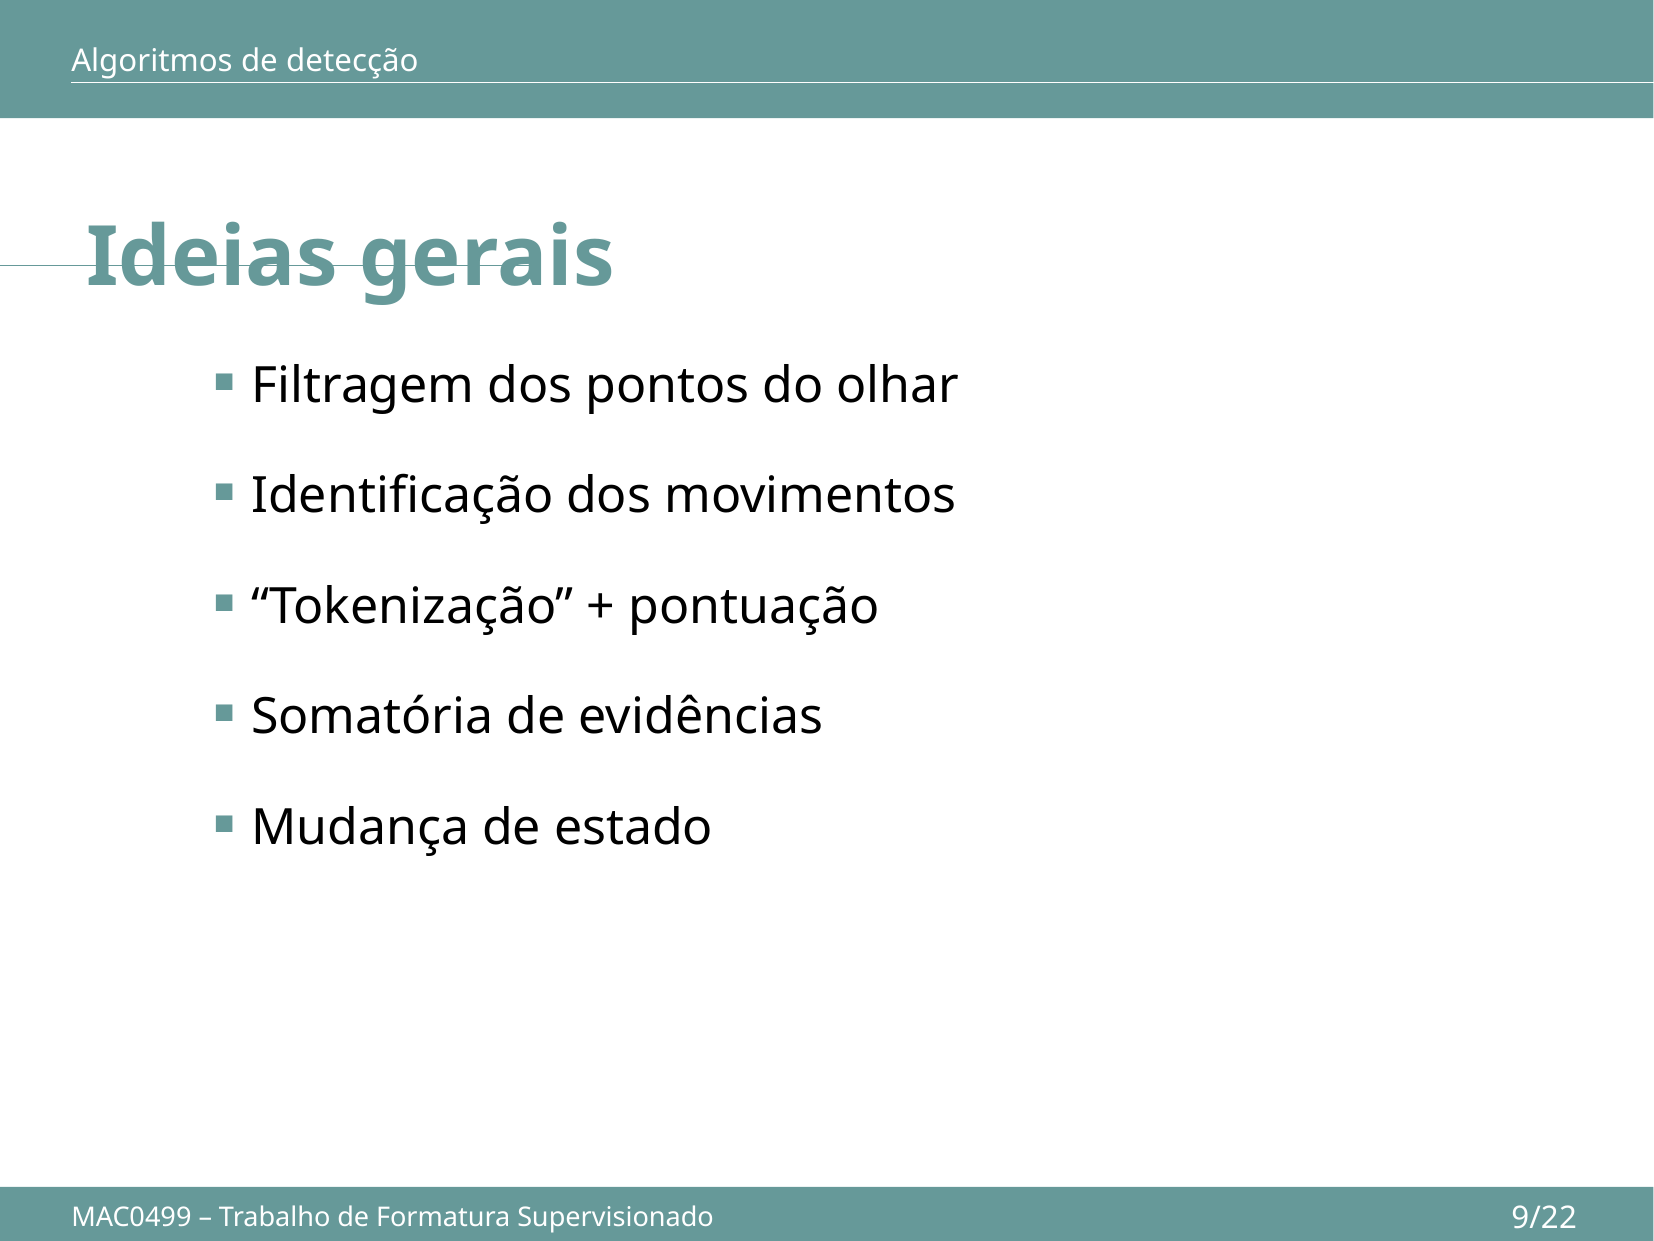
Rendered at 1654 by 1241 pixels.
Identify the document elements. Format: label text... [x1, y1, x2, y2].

title 9/22 [1429, 1187, 1578, 1241]
title Algoritmos de detecção [71, 29, 987, 82]
text_box [0, 1186, 1654, 1241]
text_box Filtragem dos pontos do olhar Identificação dos movimentos “Tokenização” + pontuação Somatória de evidências Mudança de estado [201, 341, 1383, 776]
title Algoritmos de detecção [71, 83, 987, 89]
text_box [0, 0, 1654, 119]
title MAC0499 – Trabalho de Formatura Supervisionado [71, 1187, 1241, 1241]
text_box Ideias gerais [71, 188, 1572, 288]
